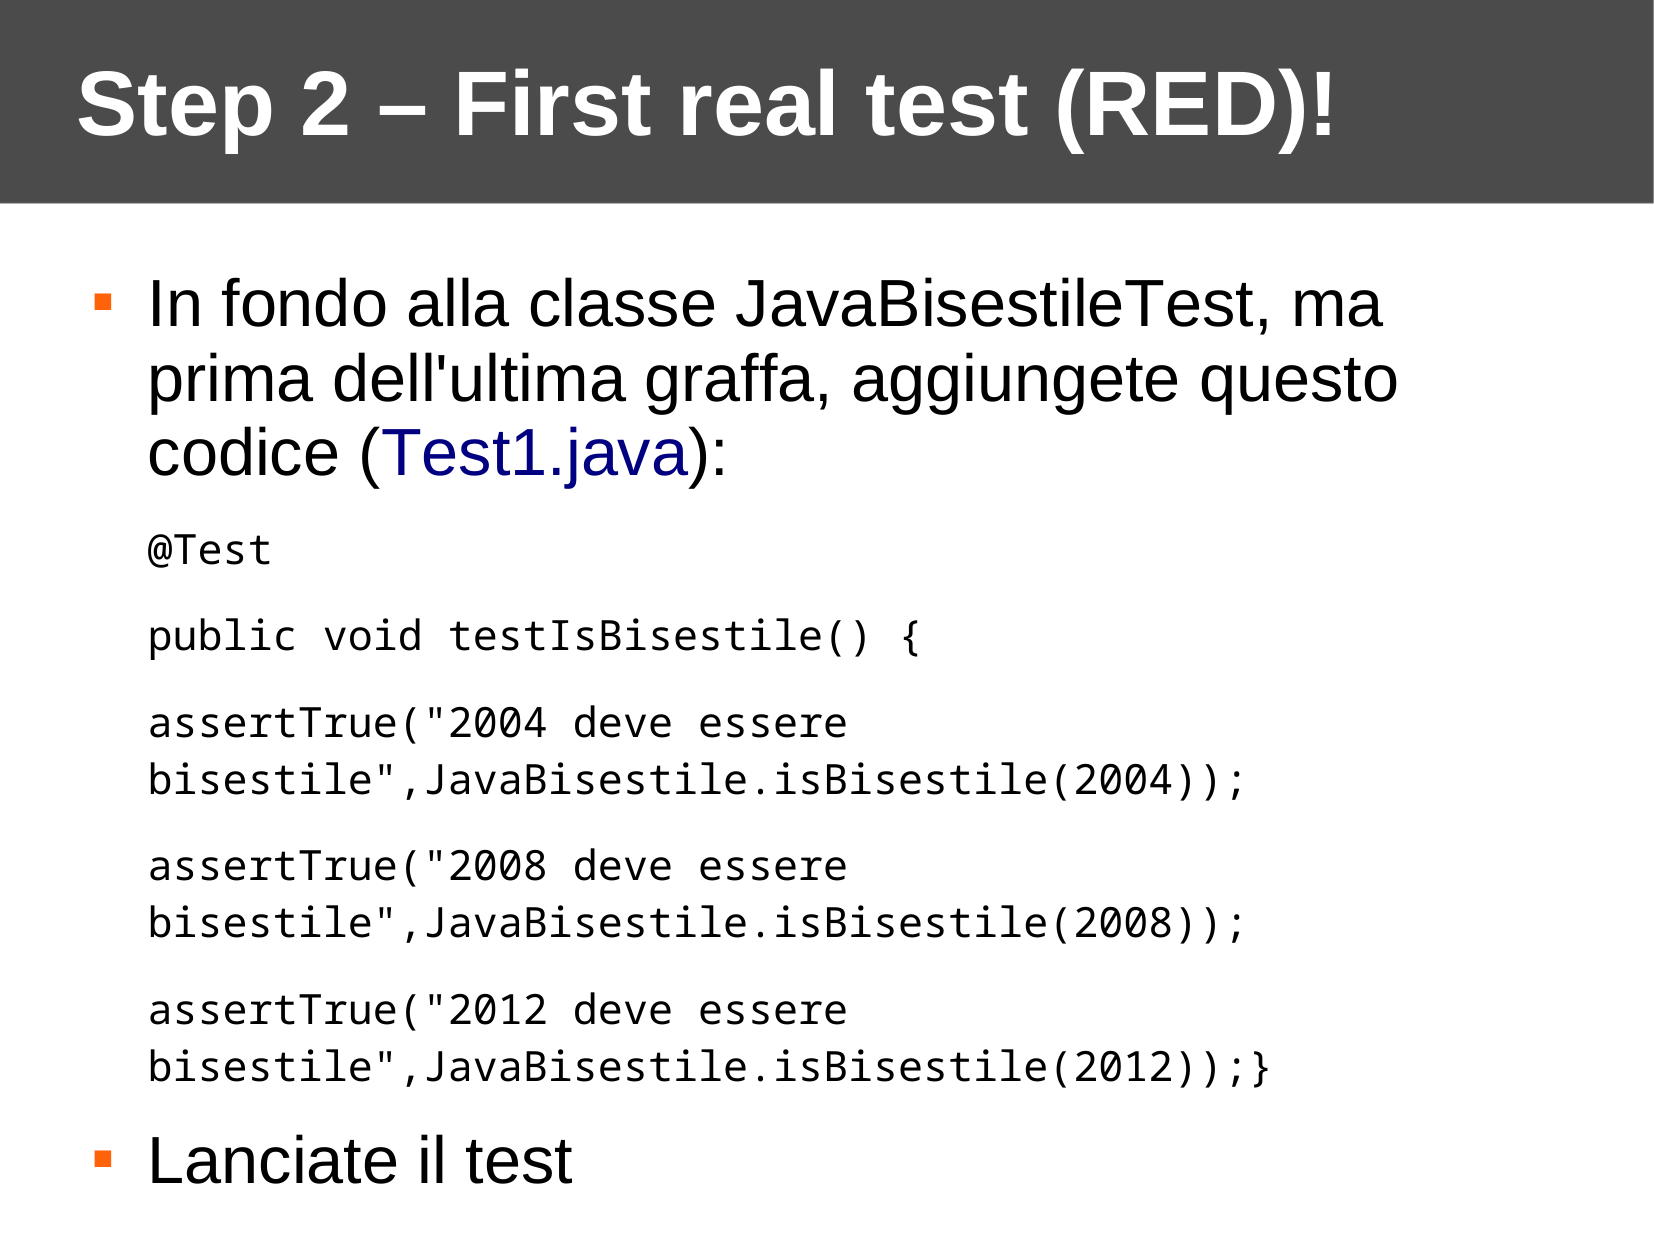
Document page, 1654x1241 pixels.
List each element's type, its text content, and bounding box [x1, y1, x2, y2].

title Step 2 – First real test (RED)! [76, 0, 1565, 208]
list In fondo alla classe JavaBisestileTest, ma prima dell'ultima graffa, aggiungete questo codice (Test1.java): @Test public void testIsBisestile() { assertTrue("2004 deve essere bisestile",JavaBisestile.isBisestile(2004)); assertTrue("2008 deve essere bisestile",JavaBisestile.isBisestile(2008)); assertTrue("2012 deve essere bisestile",JavaBisestile.isBisestile(2012));} Lanciate il test [76, 265, 1565, 1145]
picture [0, 0, 1654, 1241]
